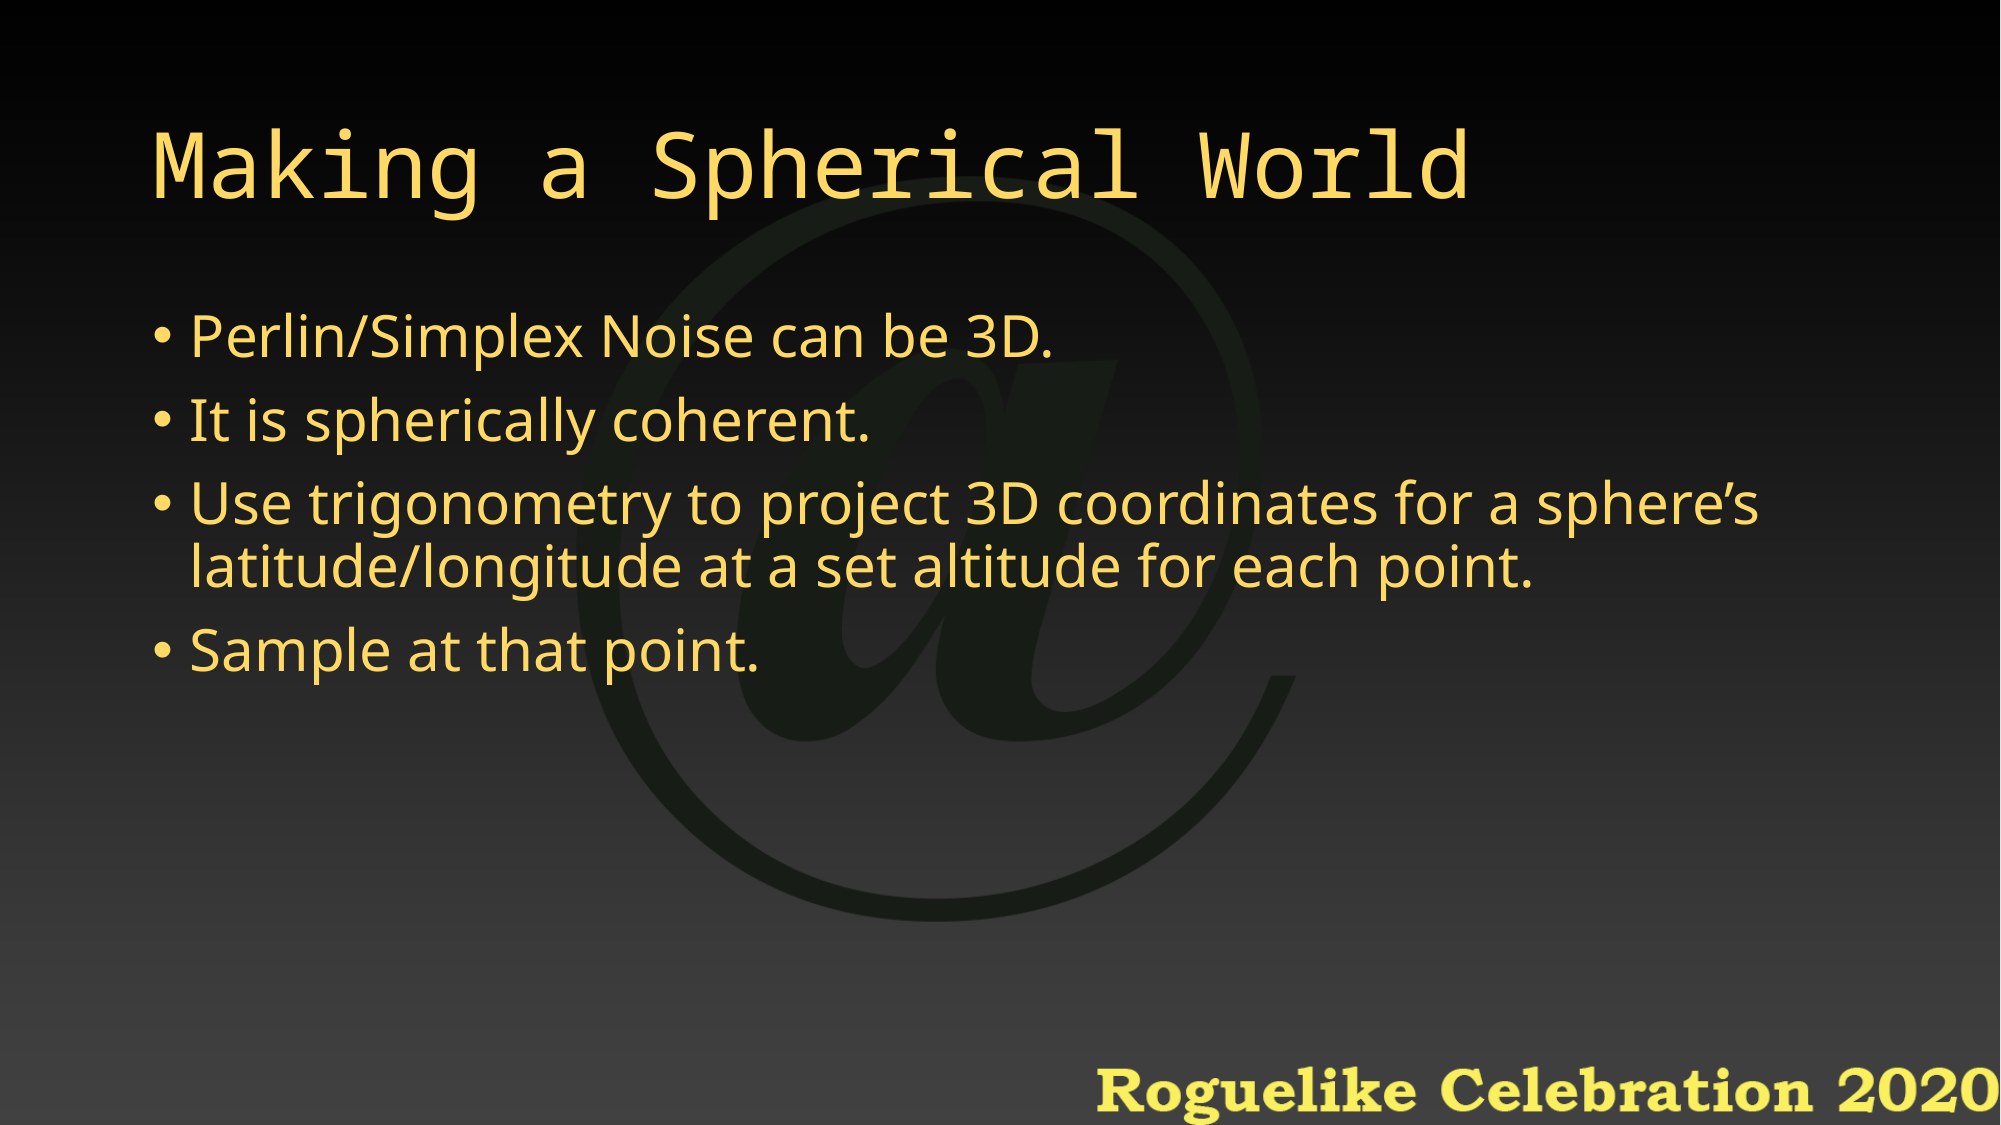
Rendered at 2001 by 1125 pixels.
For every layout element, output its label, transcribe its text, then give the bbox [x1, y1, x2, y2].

title Making a Spherical World [137, 59, 1863, 278]
list Perlin/Simplex Noise can be 3D. It is spherically coherent. Use trigonometry to project 3D coordinates for a sphere’s latitude/longitude at a set altitude for each point. Sample at that point. [137, 299, 1863, 1014]
picture [0, 0, 2001, 1125]
